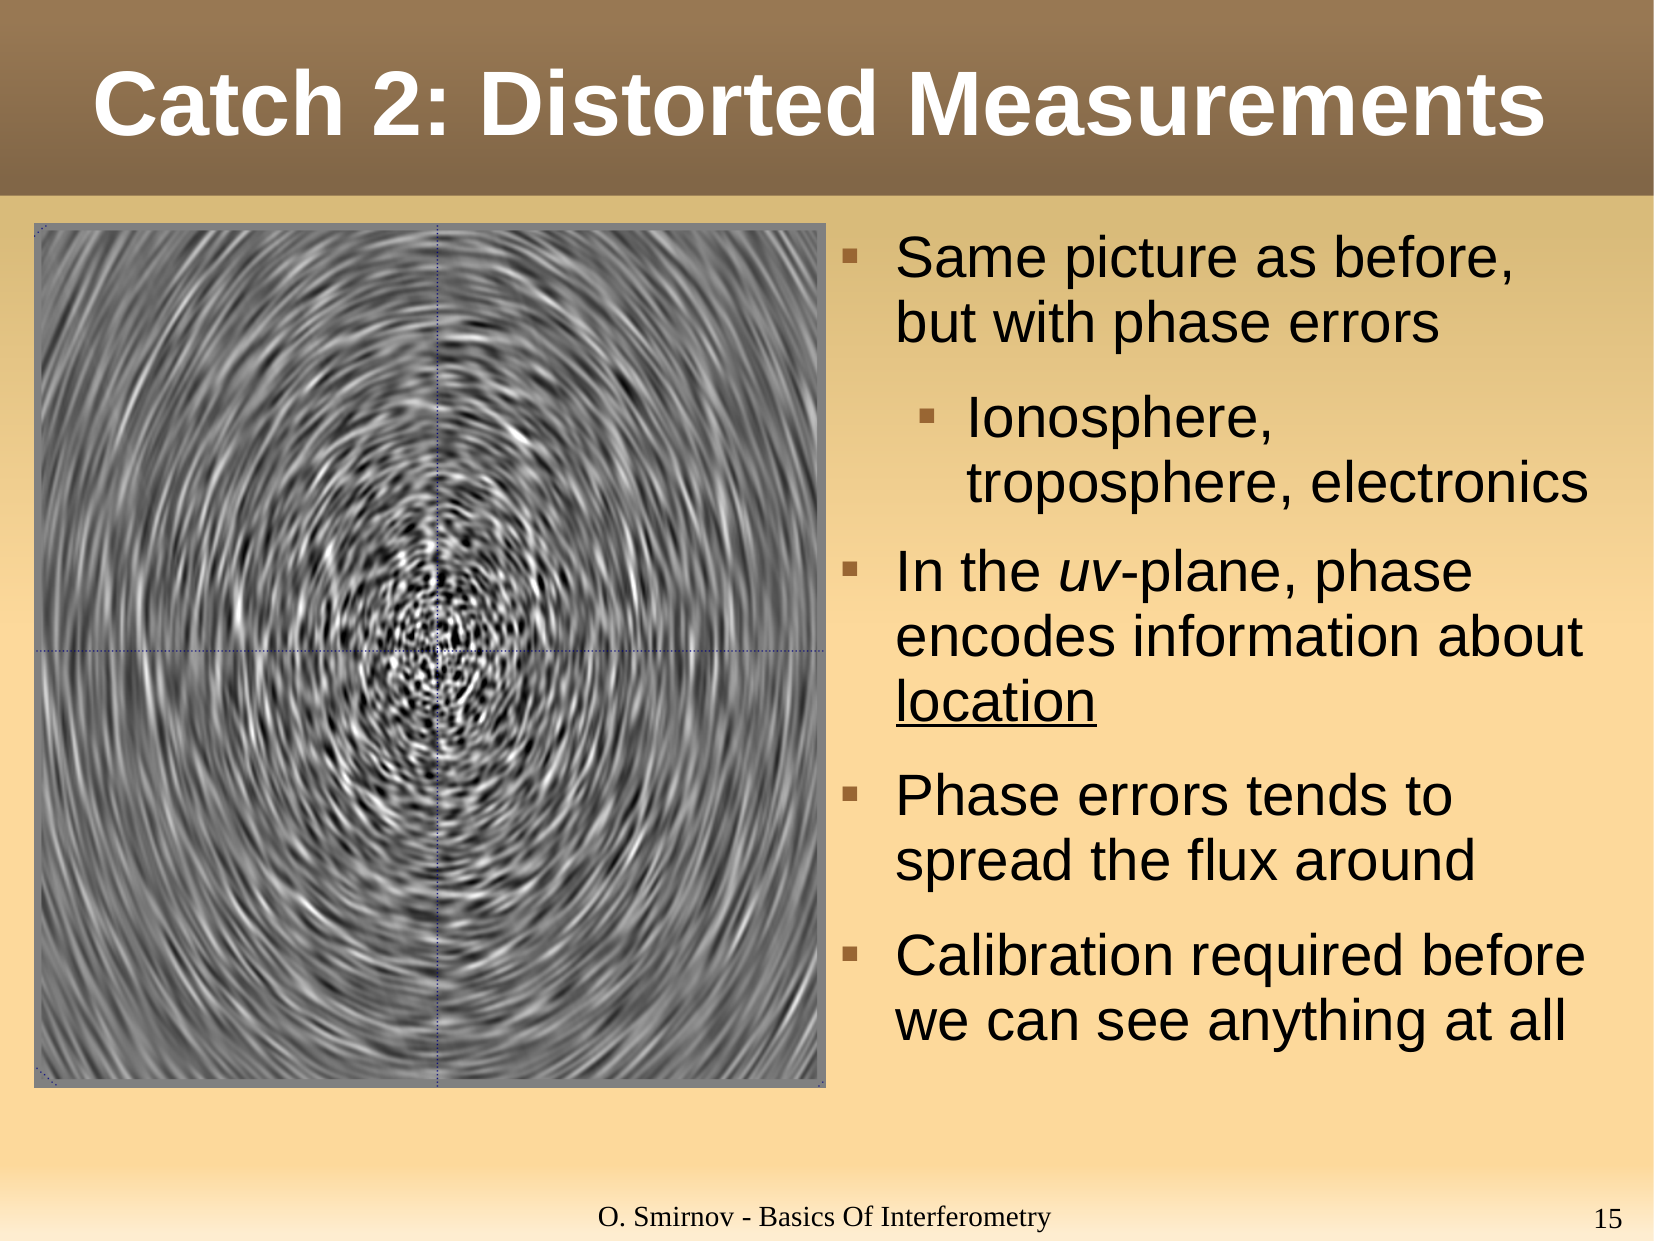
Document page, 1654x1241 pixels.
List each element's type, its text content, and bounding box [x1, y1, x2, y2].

list Same picture as before, but with phase errors Ionosphere, troposphere, electronics In the uv-plane, phase encodes information about location Phase errors tends to spread the flux around Calibration required before we can see anything at all [825, 225, 1613, 1148]
title Catch 2: Distorted Measurements [76, 0, 1565, 208]
picture [0, 0, 1654, 1241]
